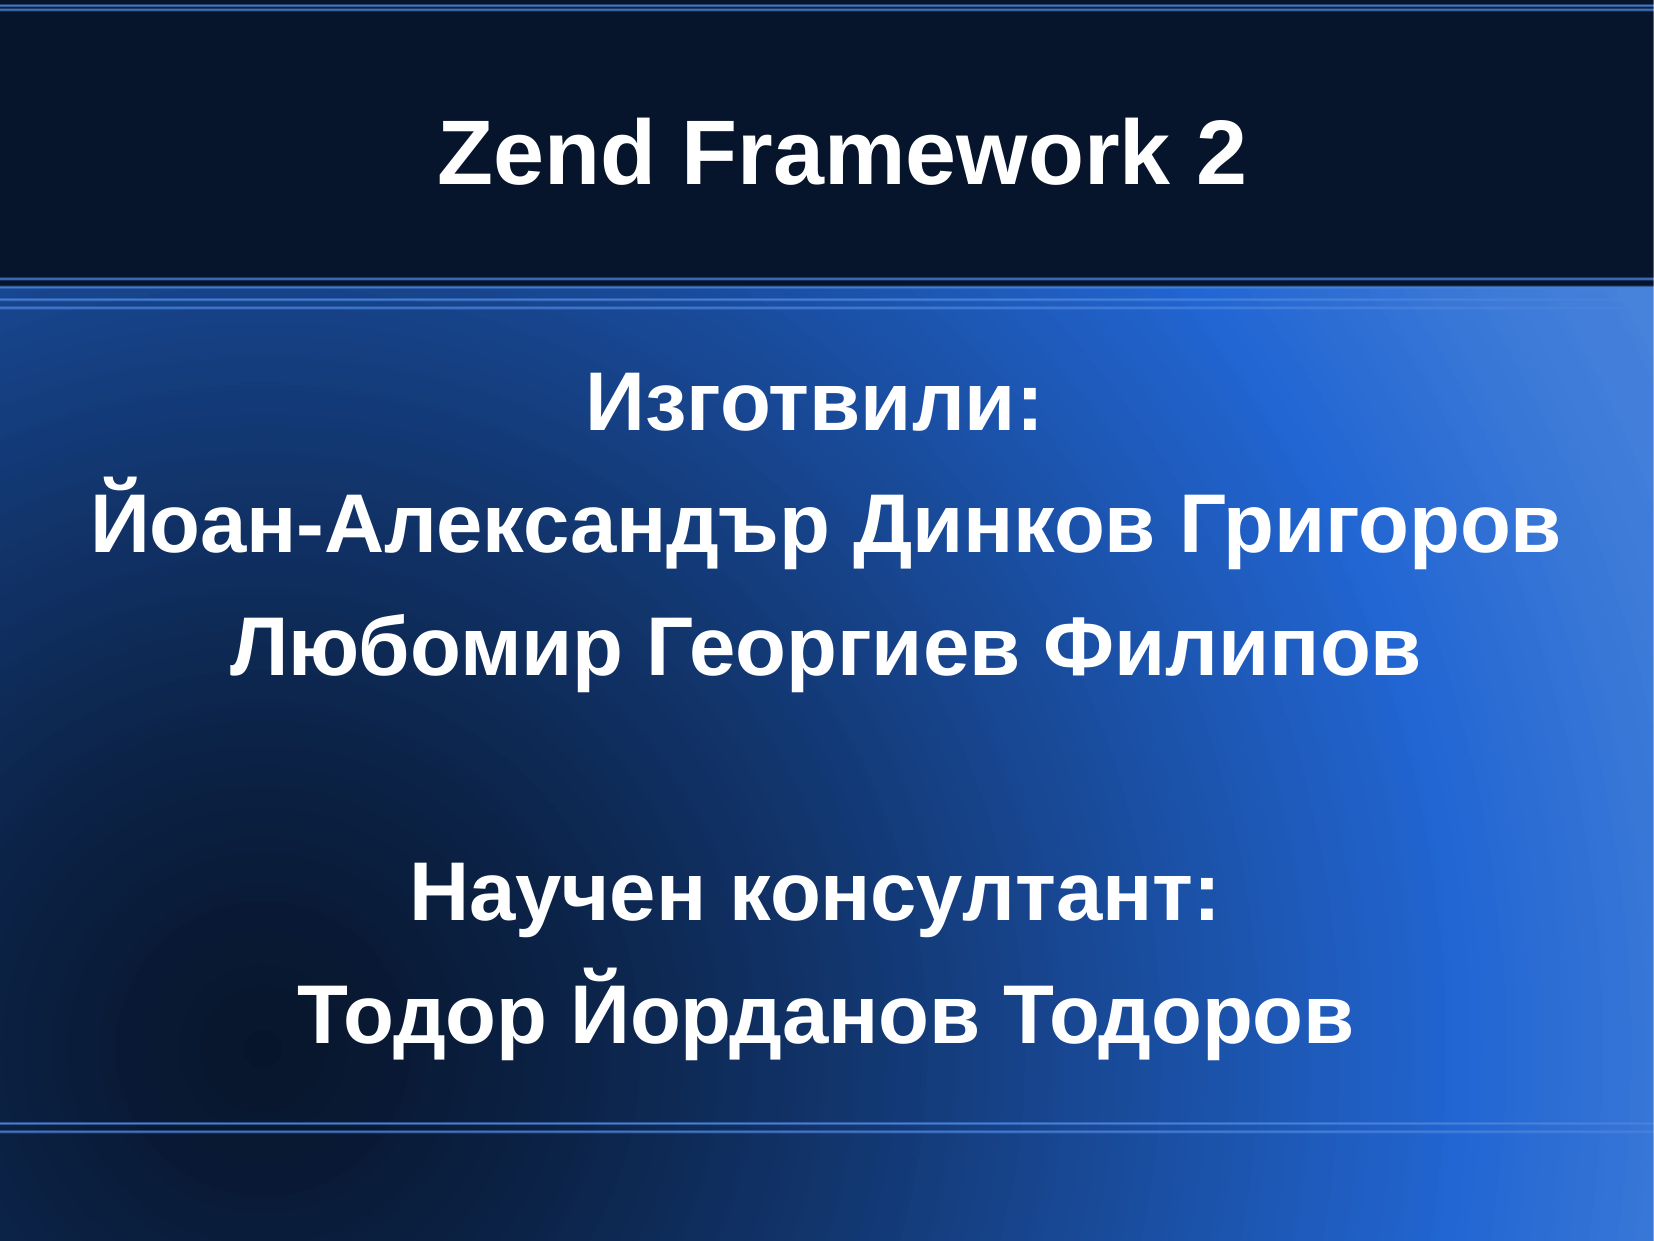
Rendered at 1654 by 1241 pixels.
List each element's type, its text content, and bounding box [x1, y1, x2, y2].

list Изготвили: Йоан-Александър Динков Григоров Любомир Георгиев Филипов Научен консултант: Тодор Йорданов Тодоров [82, 355, 1571, 1075]
title Zend Framework 2 [82, 49, 1571, 257]
picture [0, 0, 1654, 1241]
